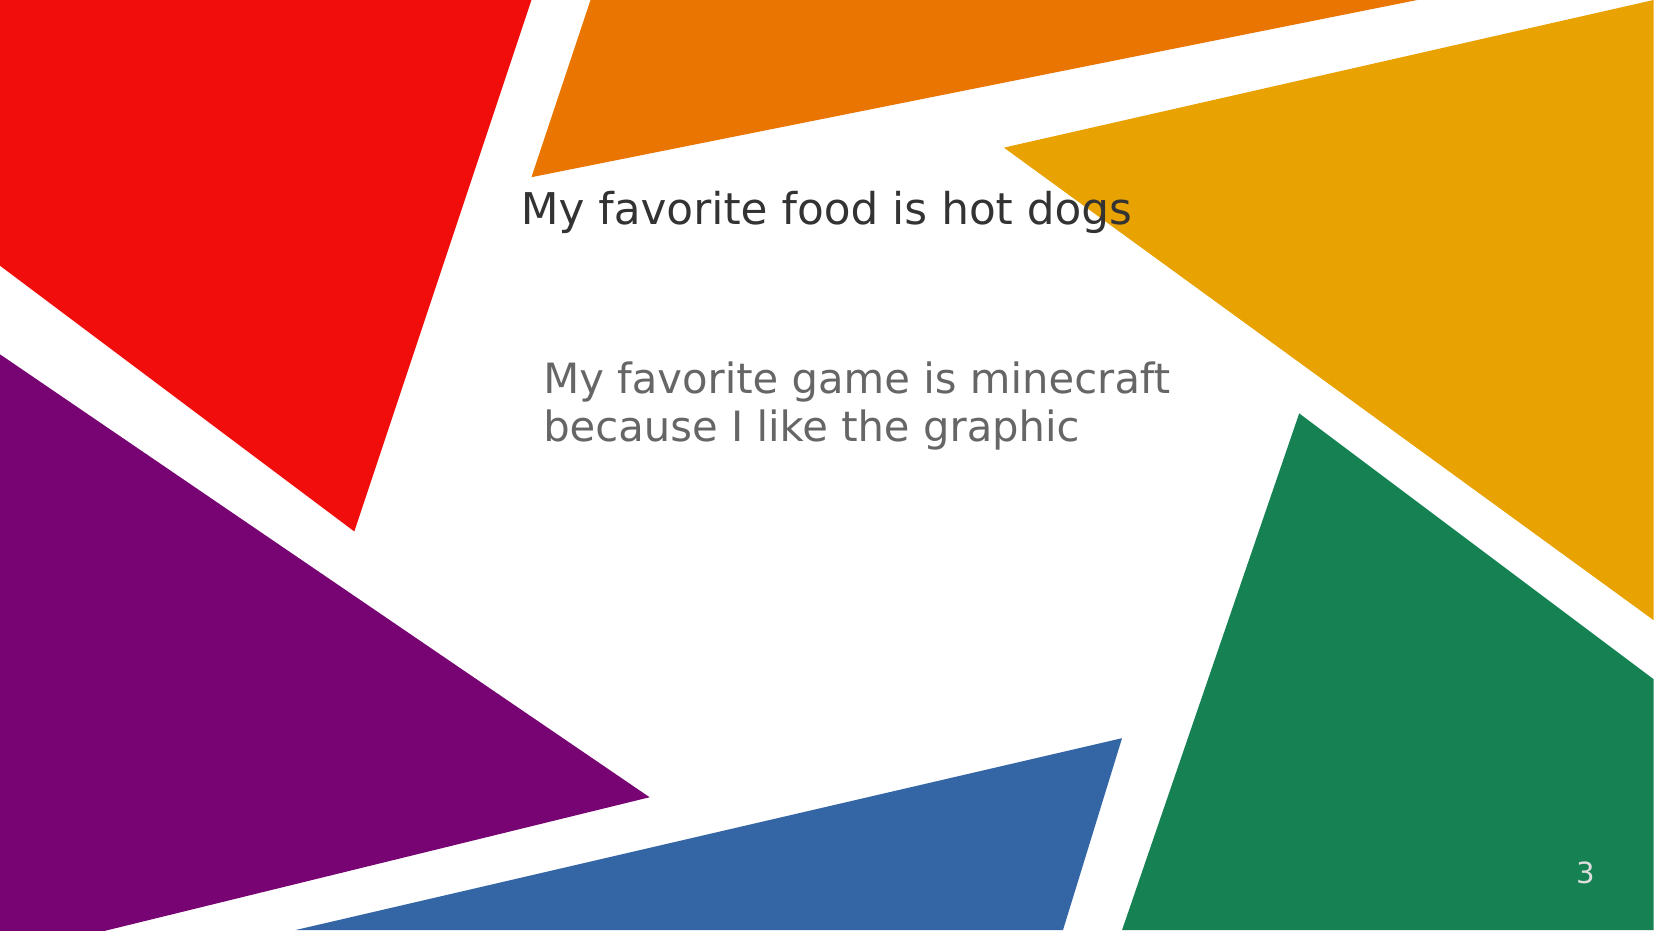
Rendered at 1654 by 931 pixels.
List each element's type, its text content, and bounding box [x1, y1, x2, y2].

title My favorite food is hot dogs [472, 64, 1182, 354]
list My favorite game is minecraft because I like the graphic [472, 354, 1182, 768]
